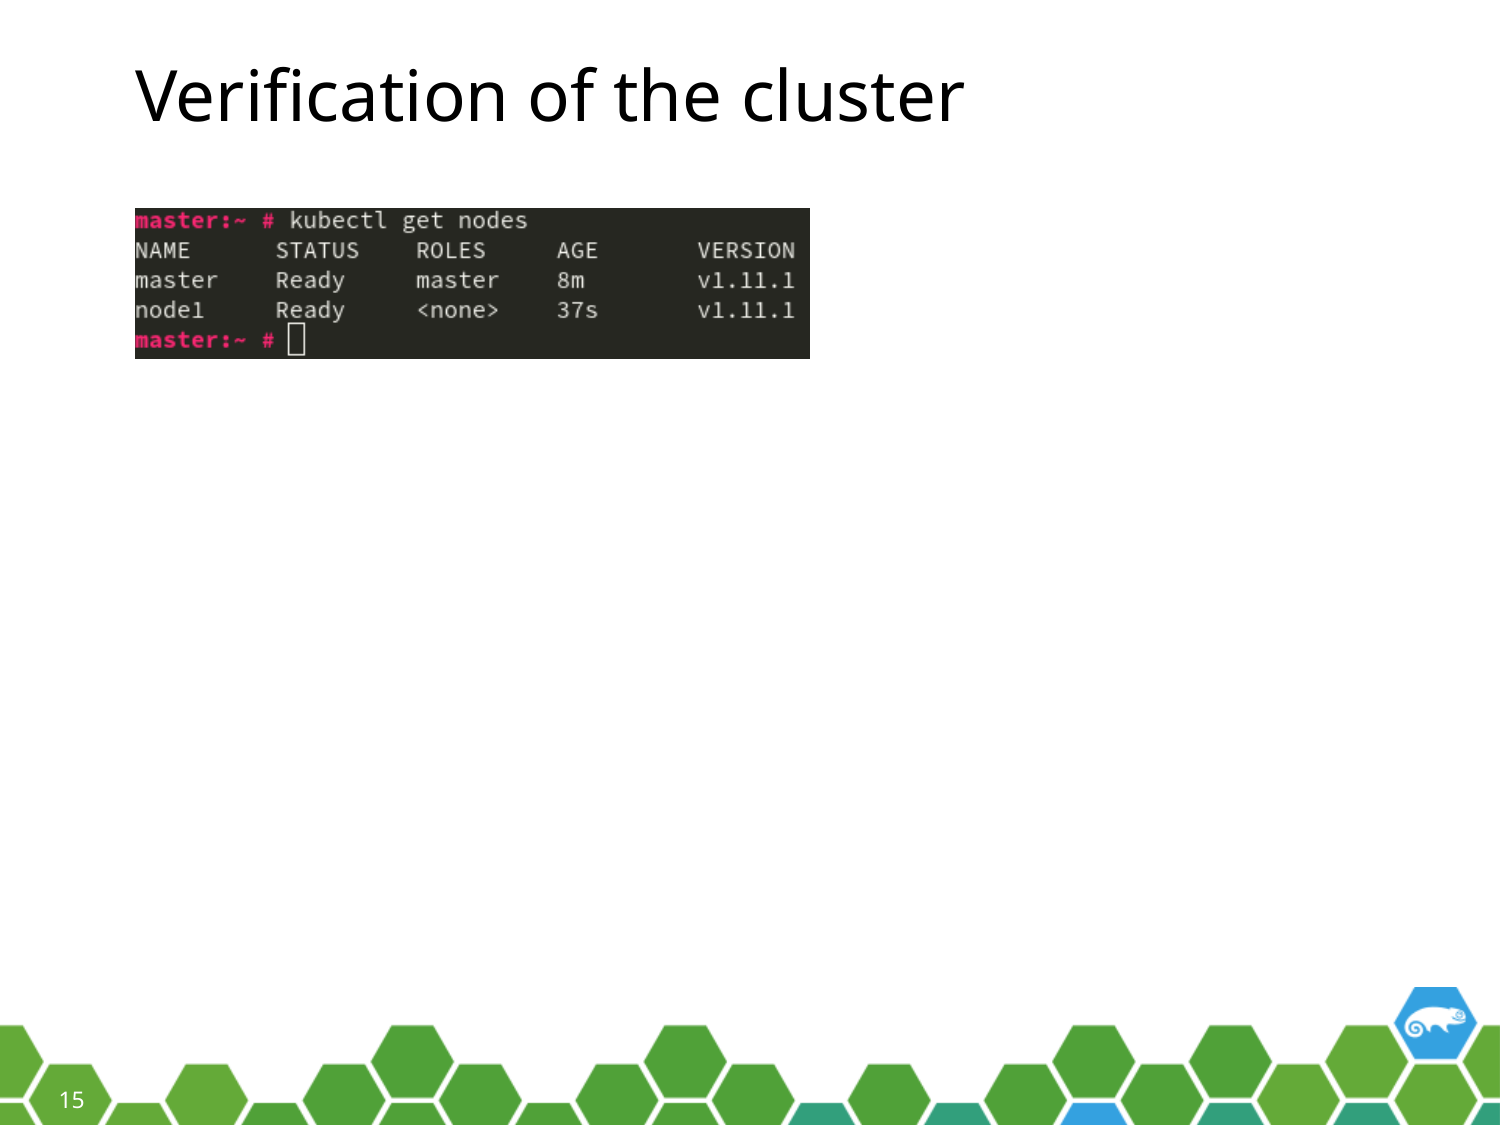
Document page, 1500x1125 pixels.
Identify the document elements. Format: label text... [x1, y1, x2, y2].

title Verification of the cluster [135, 12, 1372, 175]
picture [135, 208, 810, 359]
picture [0, 987, 1500, 1125]
